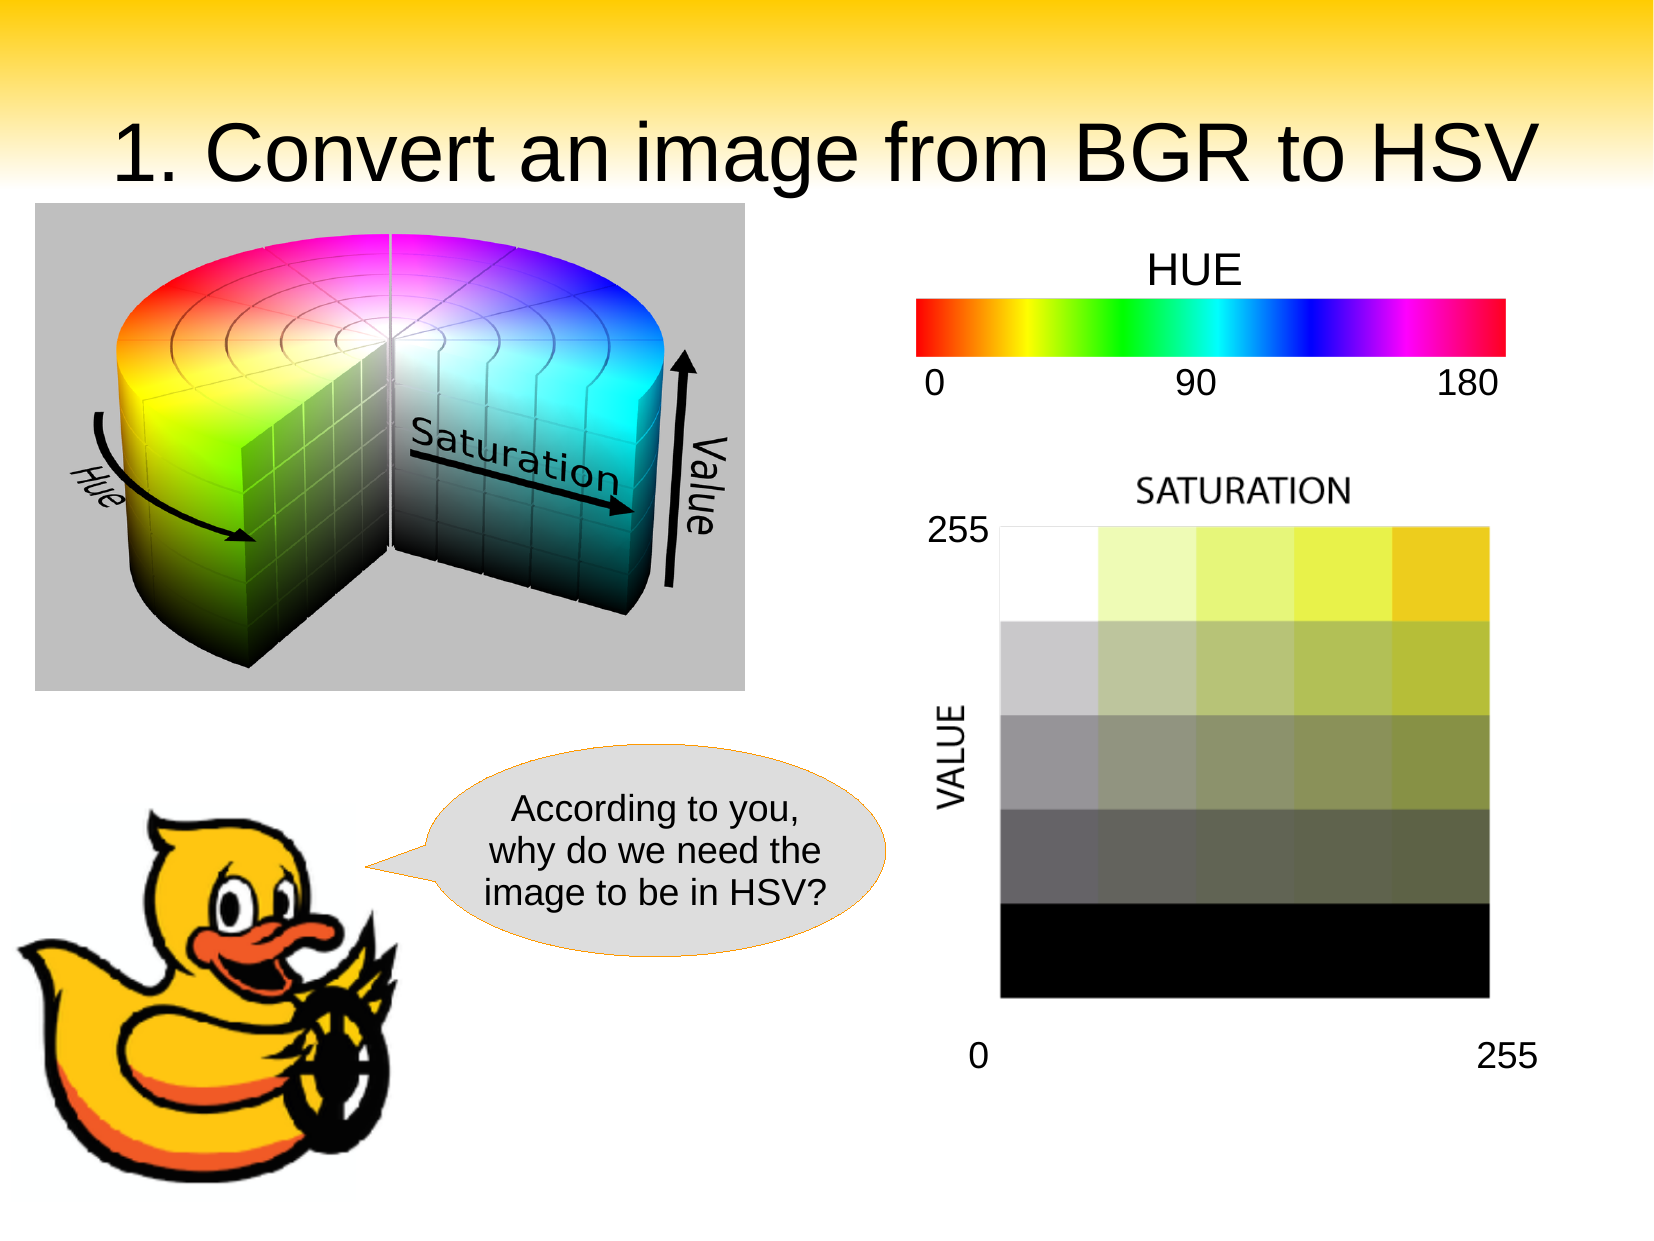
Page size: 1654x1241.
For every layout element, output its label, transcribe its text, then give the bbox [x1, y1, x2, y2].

text_box 0 [953, 1026, 1004, 1084]
picture [897, 280, 1524, 364]
text_box 255 [1461, 1026, 1554, 1084]
picture [11, 803, 414, 1202]
text_box According to you, why do we need the image to be in HSV? [365, 744, 886, 957]
text_box HUE [1131, 236, 1258, 280]
text_box [0, 0, 1654, 189]
text_box 255 [912, 501, 1005, 559]
text_box 0 90 180 [909, 353, 1524, 411]
picture [903, 434, 1577, 1025]
title 1. Convert an image from BGR to HSV [82, 49, 1571, 257]
picture [35, 203, 745, 691]
